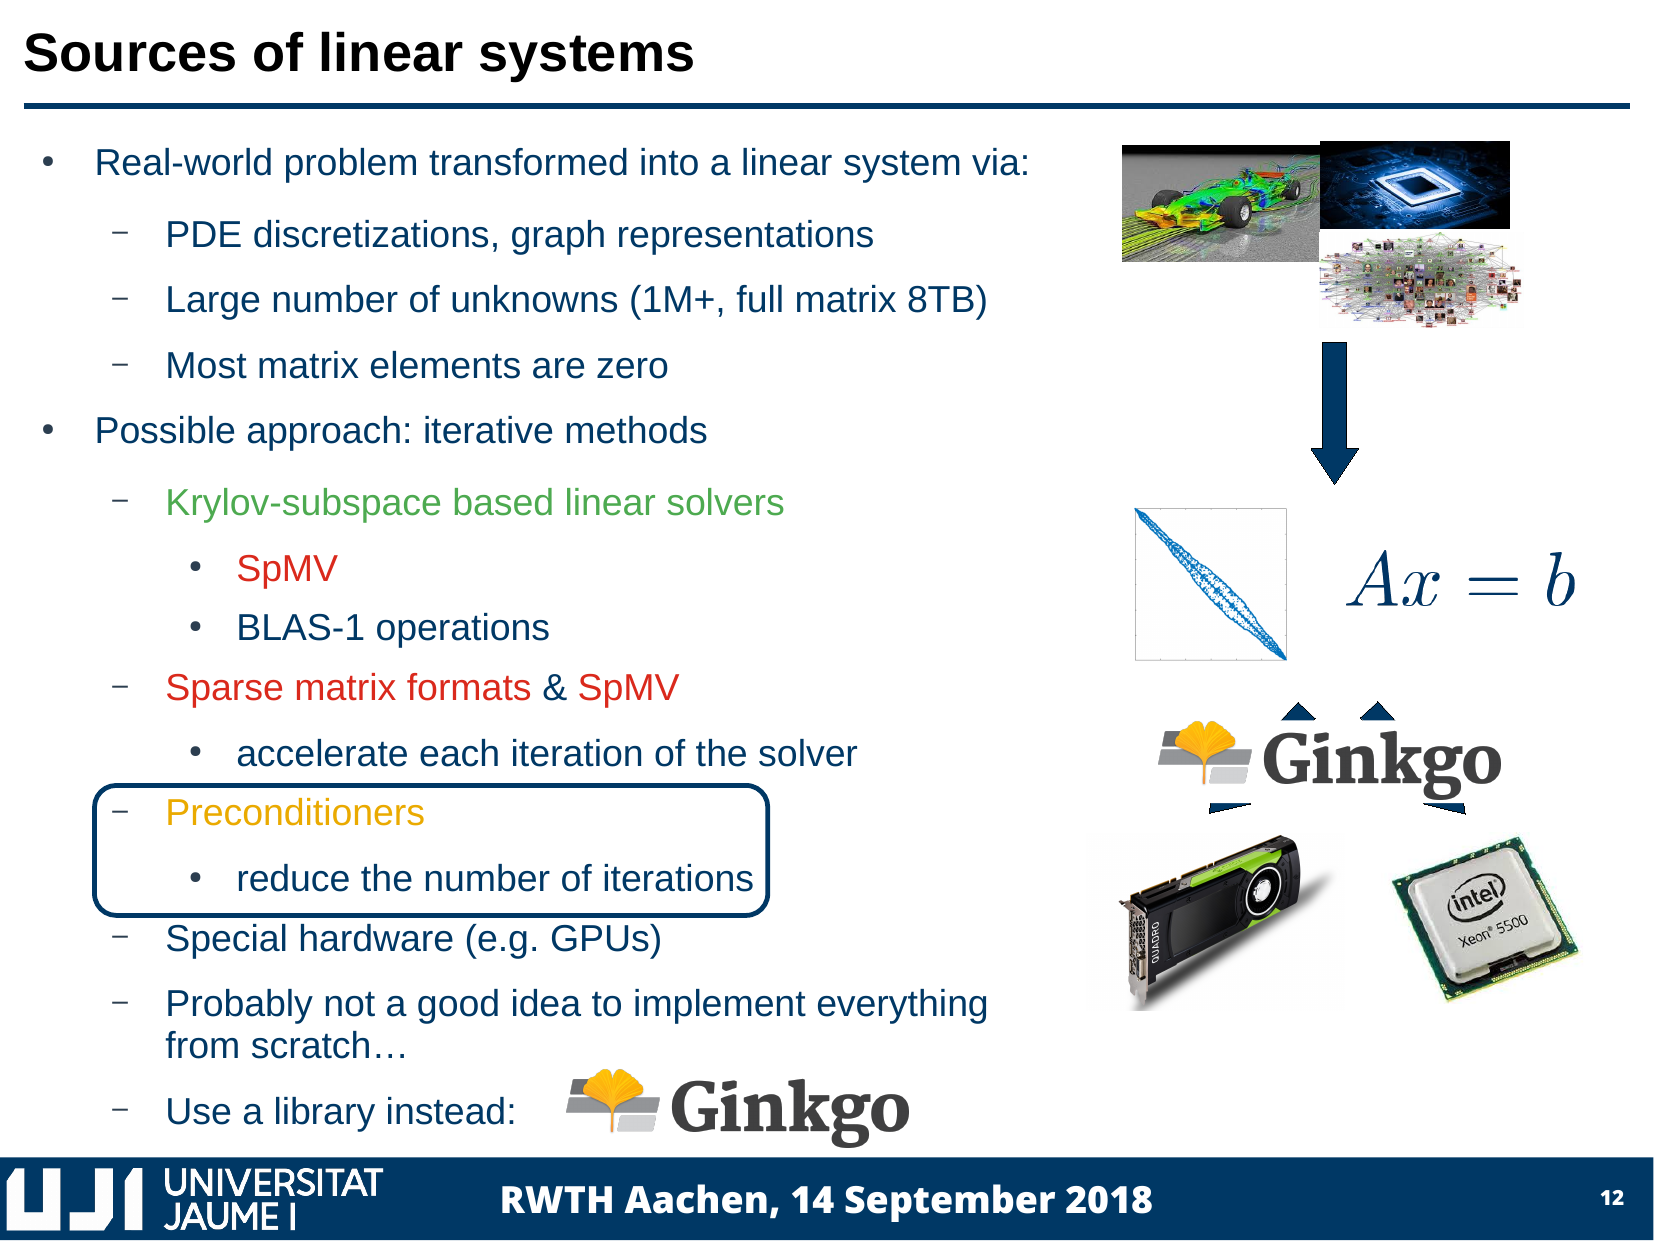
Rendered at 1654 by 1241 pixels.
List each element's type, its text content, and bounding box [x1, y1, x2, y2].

text_box [1360, 701, 1395, 720]
picture [1381, 832, 1588, 1004]
picture [0, 1158, 390, 1241]
picture [1346, 550, 1575, 606]
text_box [1281, 702, 1316, 720]
picture [1122, 141, 1524, 328]
picture [1158, 720, 1501, 800]
title Sources of linear systems [23, 0, 1630, 107]
picture [1134, 507, 1288, 662]
list Real-world problem transformed into a linear system via: PDE discretizations, graph representations Large number of unknowns (1M+, full matrix 8TB) Most matrix elements are zero Possible approach: iterative methods Krylov-subspace based linear solvers SpMV BLAS-1 operations Sparse matrix formats & SpMV accelerate each iteration of the solver Preconditioners reduce the number of iterations Special hardware (e.g. GPUs) Probably not a good idea to implement everything from scratch… Use a library instead: [23, 141, 1040, 1158]
text_box [1311, 342, 1359, 485]
picture [566, 1068, 909, 1148]
picture [1086, 833, 1345, 1011]
text_box [1145, 720, 1536, 815]
